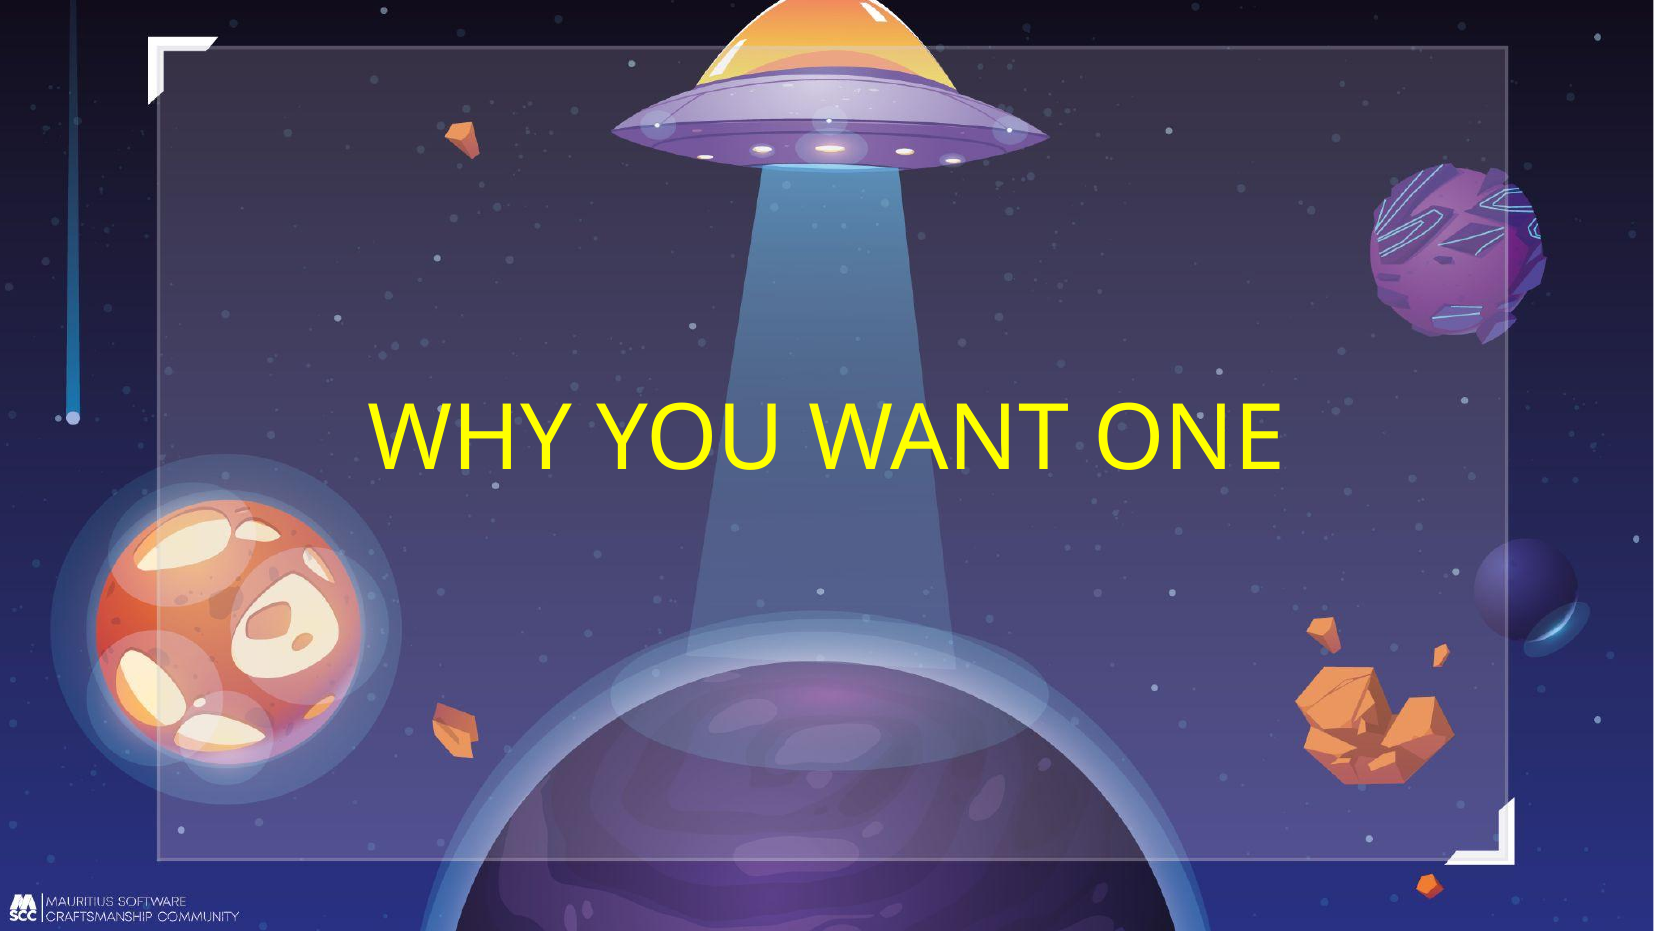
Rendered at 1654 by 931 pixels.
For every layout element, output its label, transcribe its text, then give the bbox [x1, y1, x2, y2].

picture [0, 0, 1654, 931]
title WHY YOU WANT ONE [214, 230, 1439, 638]
